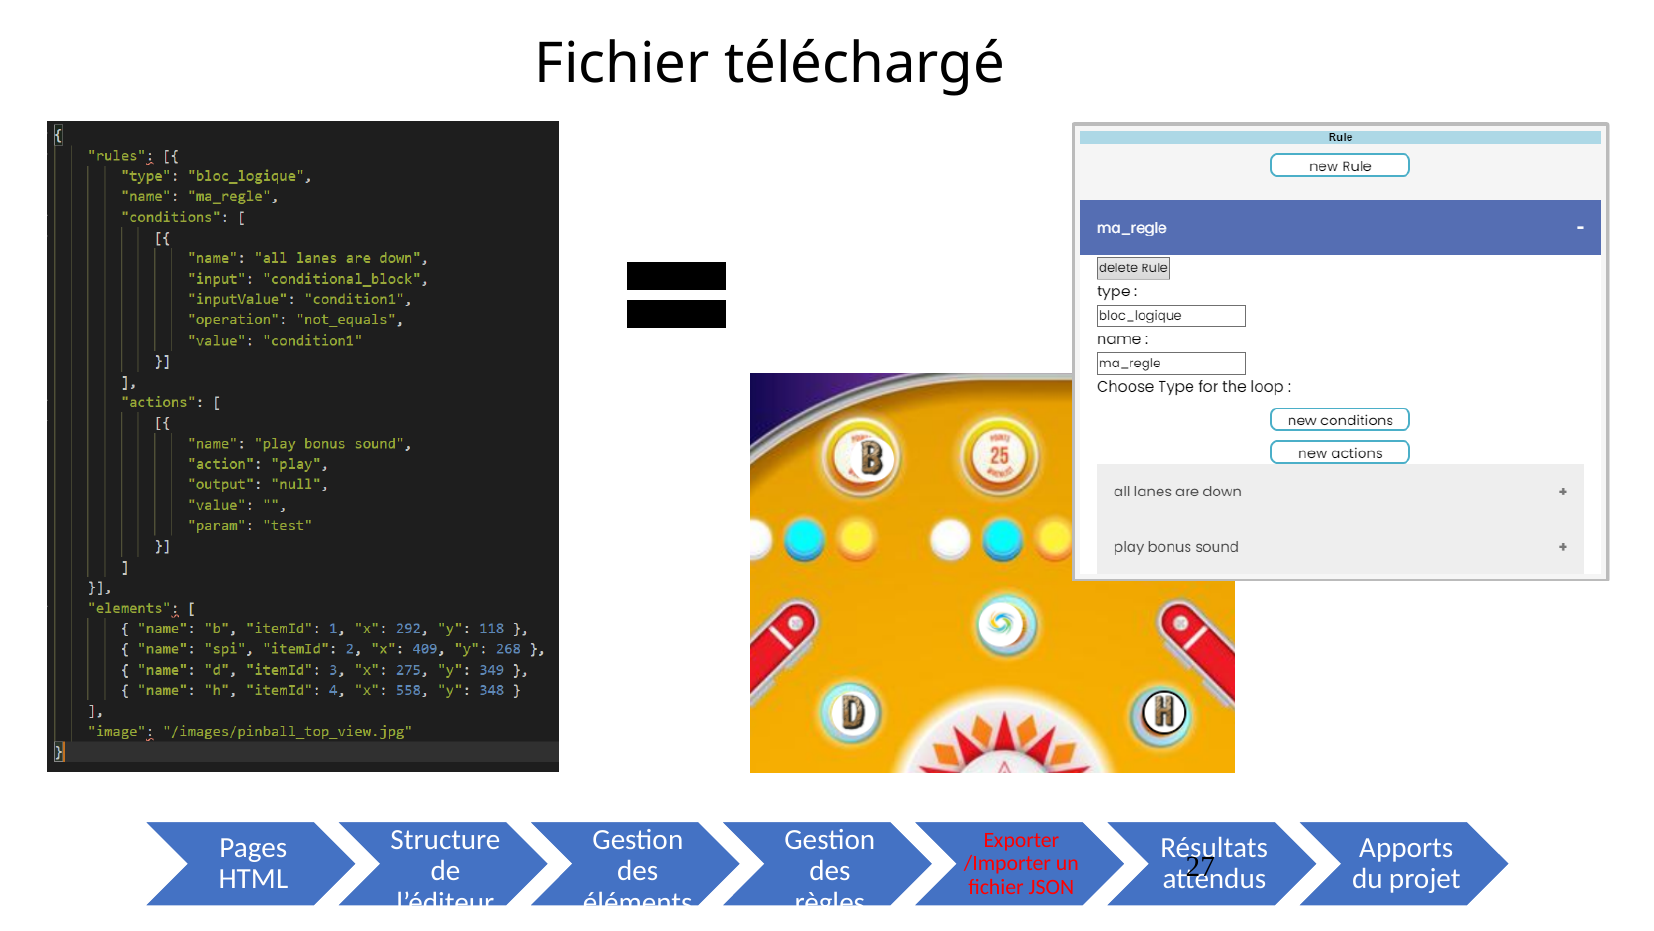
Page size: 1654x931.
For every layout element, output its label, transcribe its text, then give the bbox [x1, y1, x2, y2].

text_box Gestion des règles [720, 821, 934, 907]
text_box [627, 262, 725, 289]
text_box Gestion des éléments [527, 821, 742, 907]
text_box Pages HTML [143, 821, 358, 907]
text_box Fichier téléchargé [522, 0, 1134, 129]
text_box Apports du projet [1296, 821, 1494, 847]
text_box Exporter /Importer un fichier JSON [912, 821, 1126, 907]
text_box [1185, 847, 1571, 912]
text_box Structure de l’éditeur [335, 821, 550, 907]
text_box Résultats attendus [1104, 821, 1302, 907]
picture [750, 121, 1610, 773]
picture [47, 121, 559, 772]
text_box [627, 301, 725, 327]
